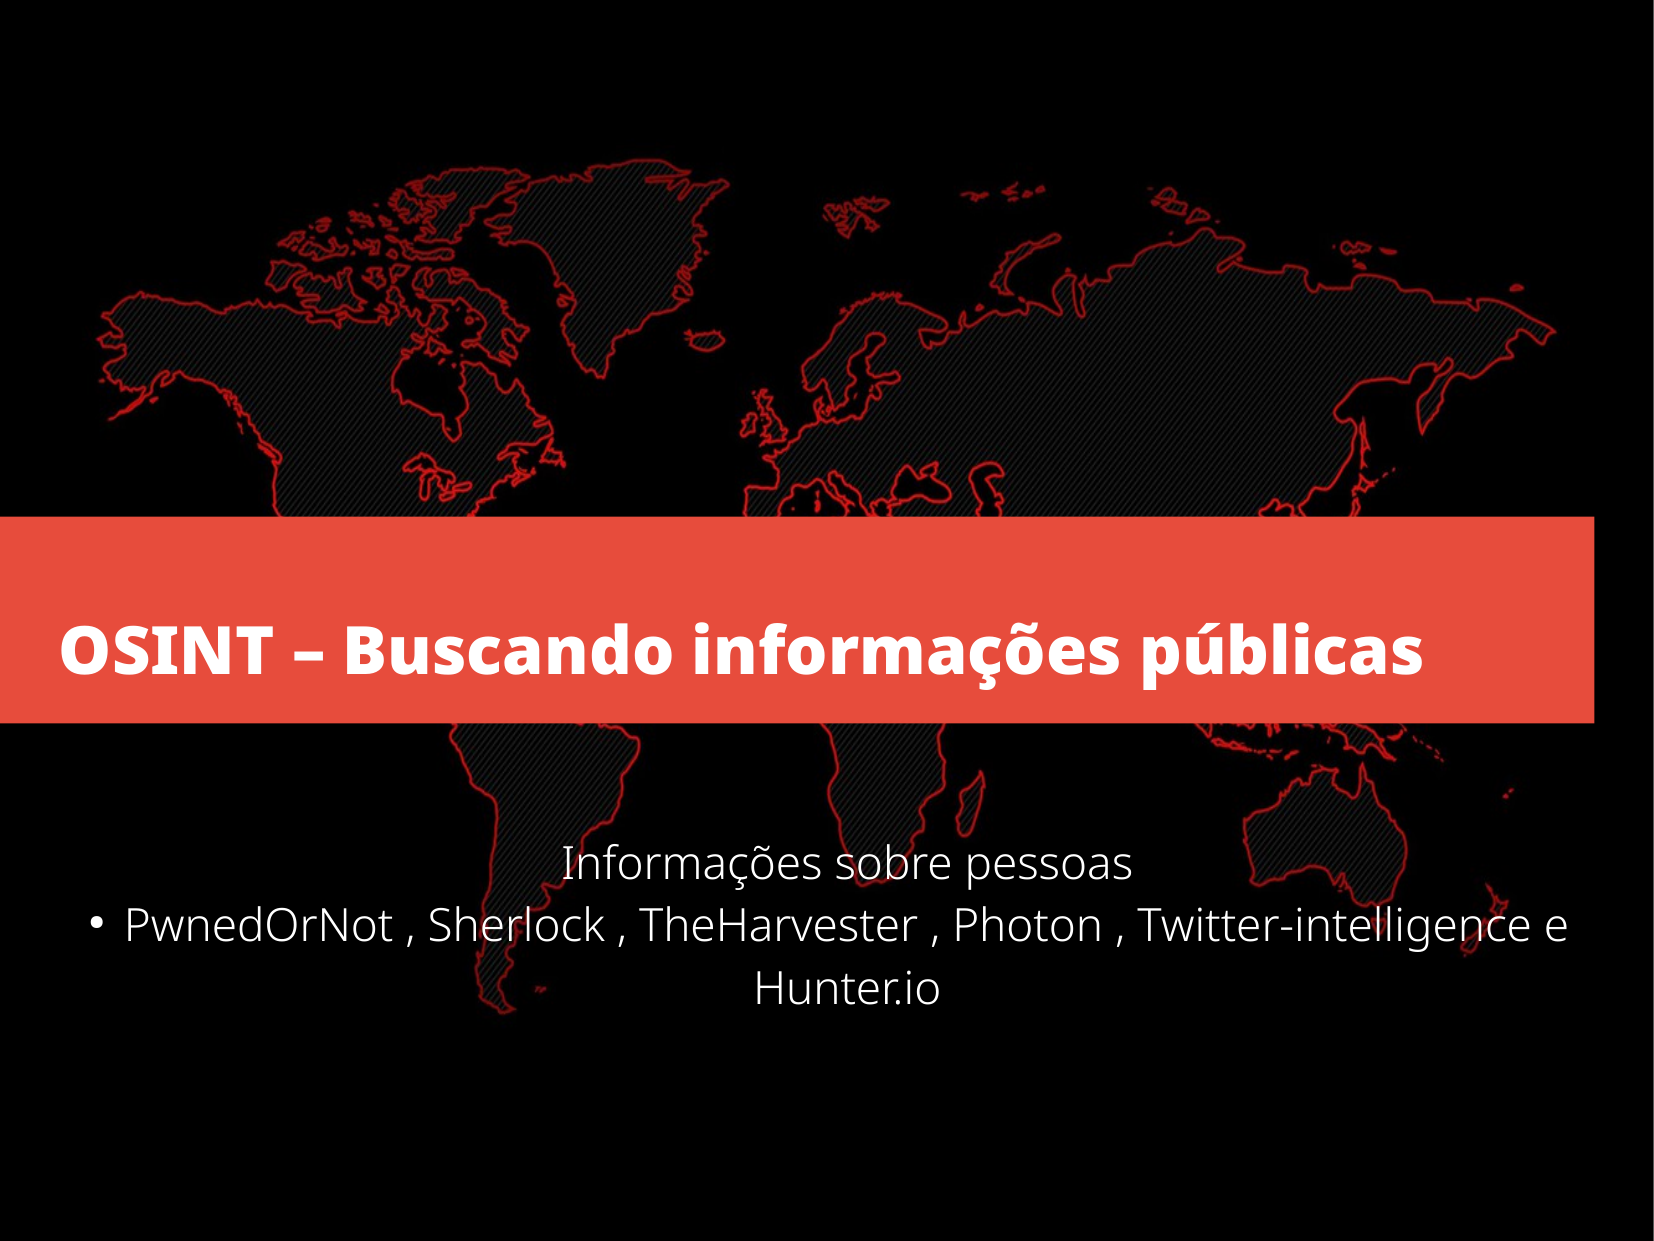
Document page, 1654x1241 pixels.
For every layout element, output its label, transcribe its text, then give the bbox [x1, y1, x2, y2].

subtitle Informações sobre pessoas PwnedOrNot , Sherlock , TheHarvester , Photon , Twitter-intelligence e Hunter.io [88, 767, 1595, 1182]
title OSINT – Buscando informações públicas [59, 546, 1595, 694]
picture [0, 0, 1654, 1241]
